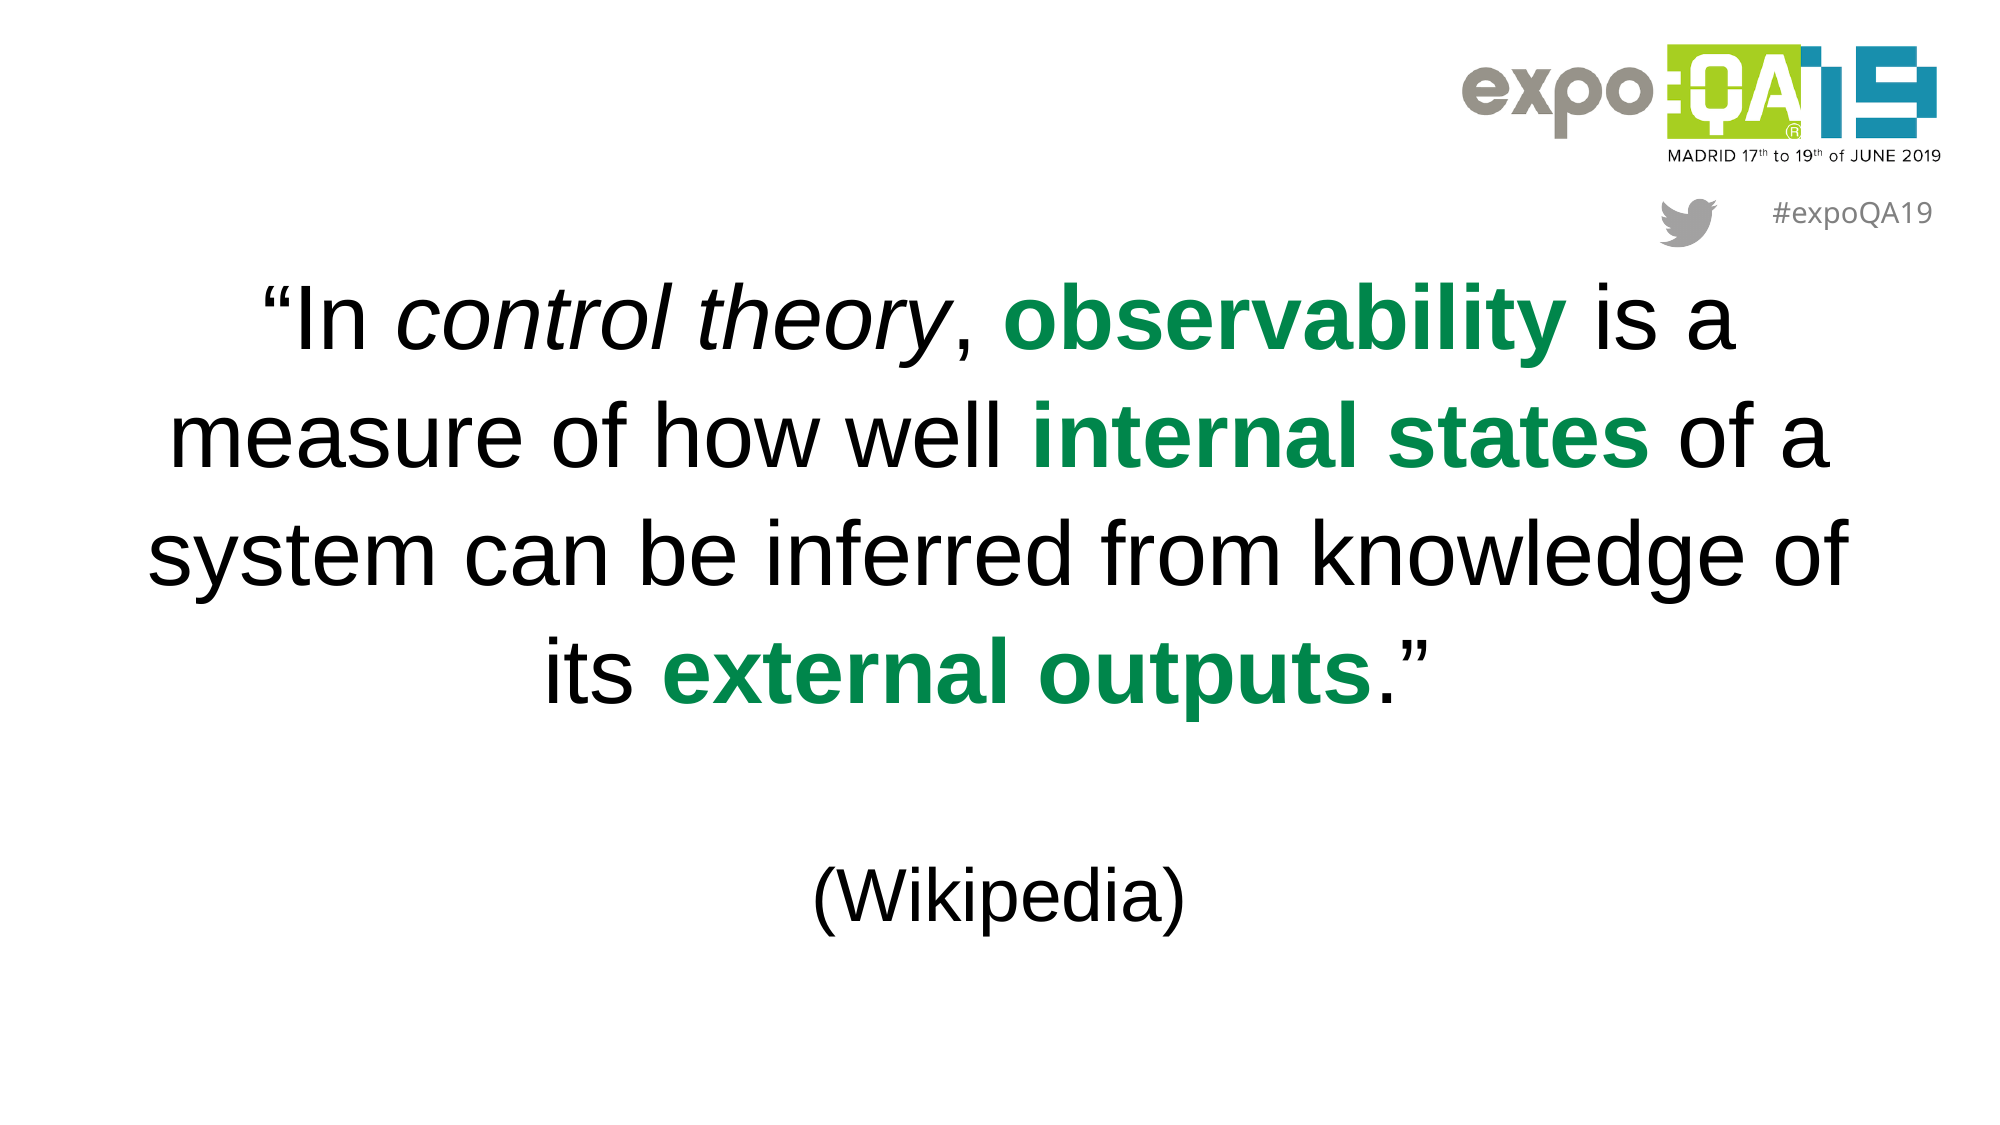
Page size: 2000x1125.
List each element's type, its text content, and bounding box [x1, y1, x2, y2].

subtitle “In control theory, observability is a measure of how well internal states of a system can be inferred from knowledge of its external outputs.” (Wikipedia) [137, 90, 1862, 1099]
picture [1429, 37, 1948, 165]
